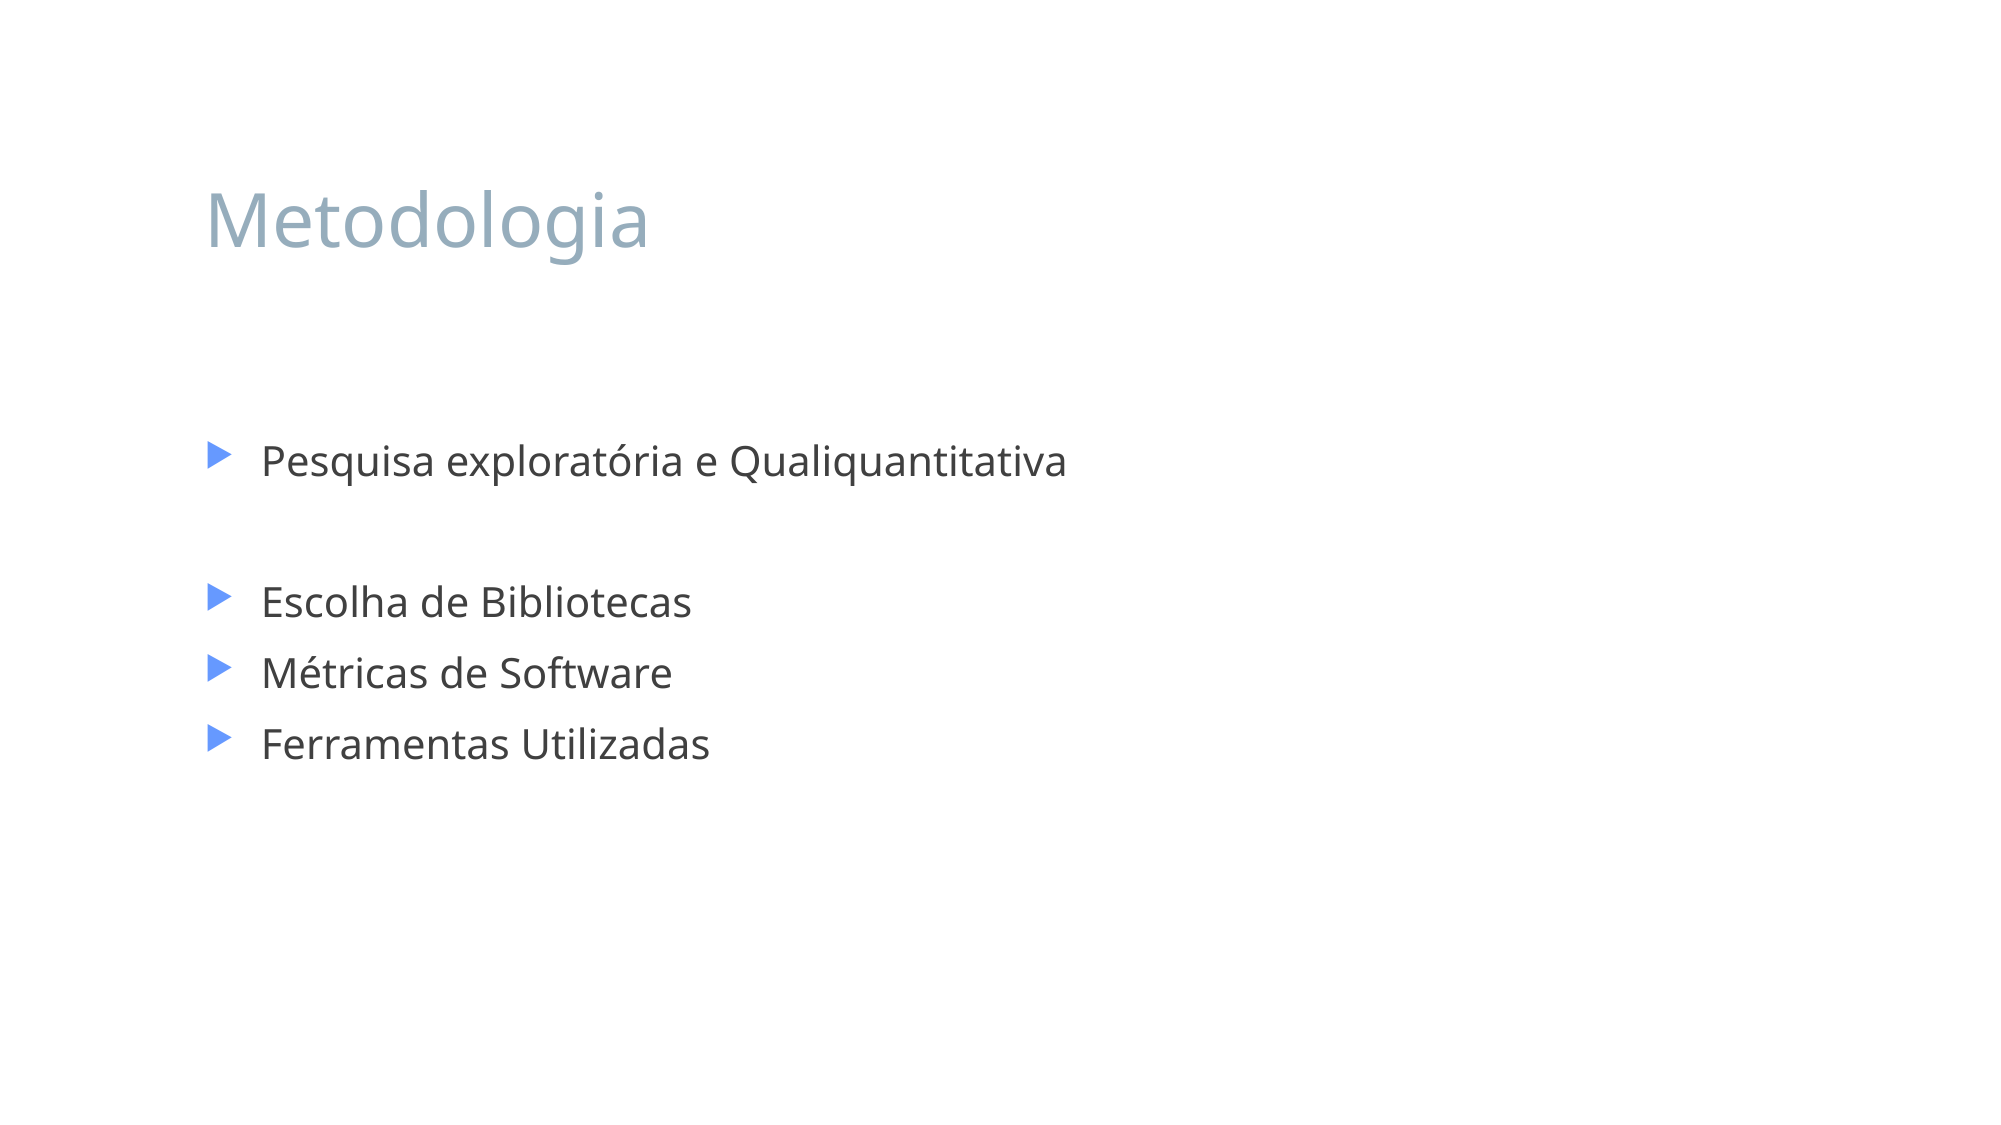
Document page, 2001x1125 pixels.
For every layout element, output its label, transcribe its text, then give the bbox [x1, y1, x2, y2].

list Pesquisa exploratória e Qualiquantitativa Escolha de Bibliotecas Métricas de Software Ferramentas Utilizadas [189, 427, 1638, 988]
title Metodologia [189, 159, 1627, 276]
